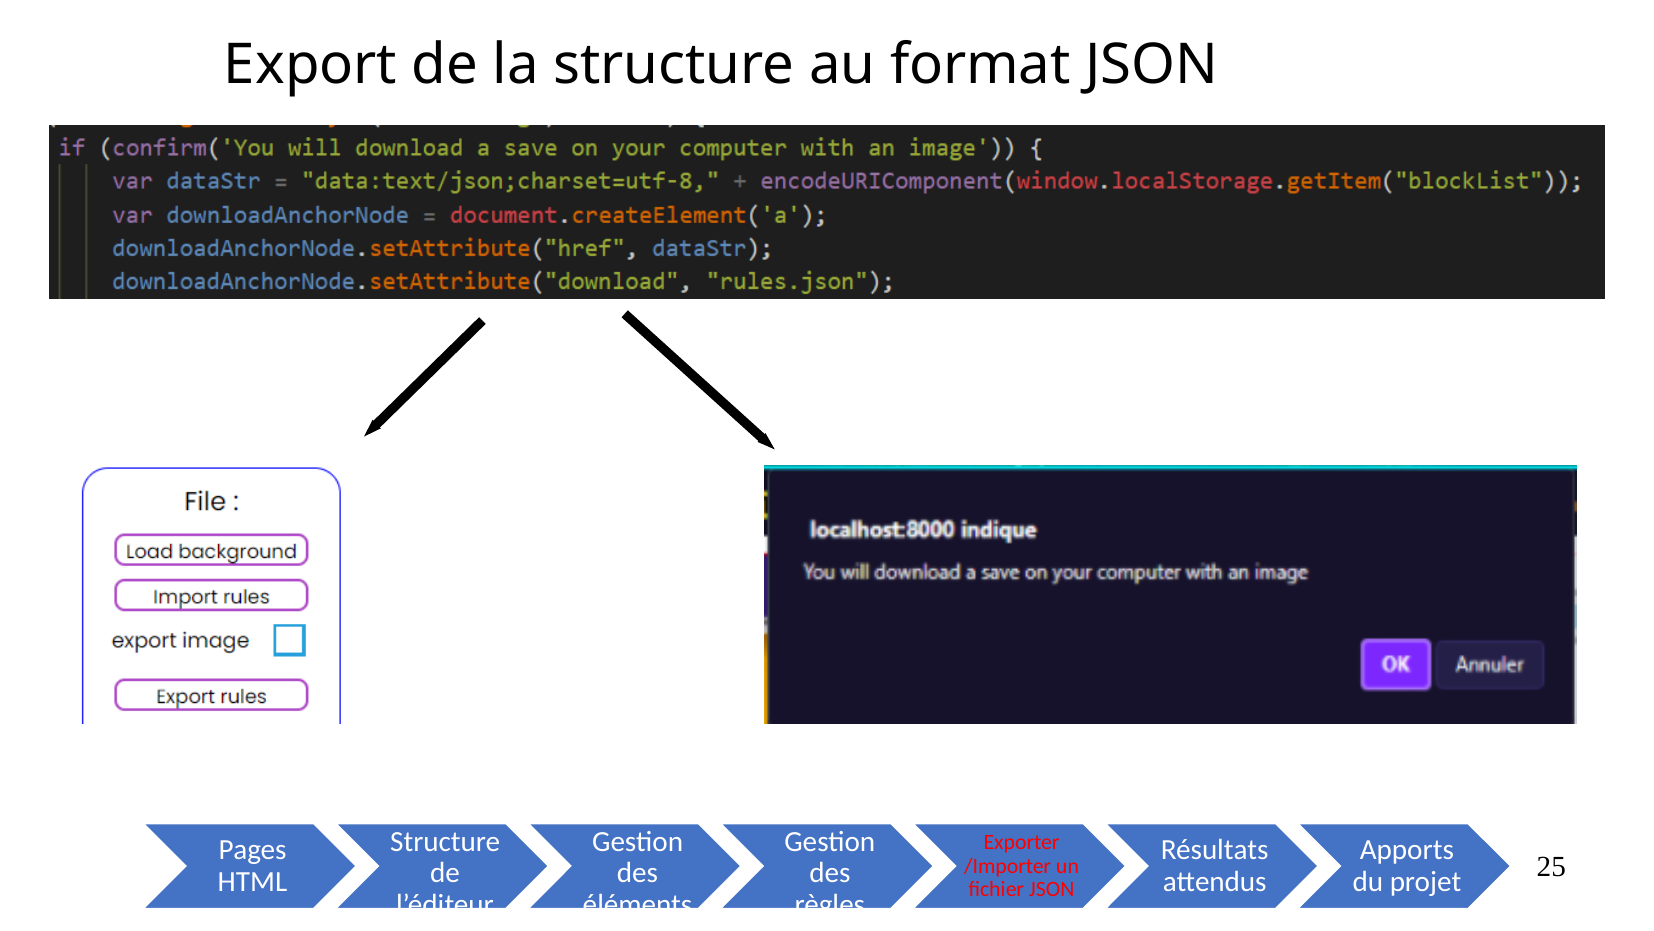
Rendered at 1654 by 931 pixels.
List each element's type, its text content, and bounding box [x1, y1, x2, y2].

text_box Exporter /Importer un fichier JSON [912, 823, 1127, 909]
text_box Gestion des éléments [527, 823, 742, 909]
text_box Apports du projet [1297, 823, 1511, 909]
text_box Pages HTML [142, 823, 357, 909]
text_box Résultats attendus [1104, 823, 1319, 909]
picture [77, 465, 350, 724]
text_box Export de la structure au format JSON [211, 1, 1443, 125]
picture [49, 125, 1605, 299]
picture [764, 465, 1577, 724]
text_box Gestion des règles [719, 823, 934, 909]
text_box Structure de l’éditeur [335, 823, 549, 909]
text_box [1536, 847, 1571, 912]
